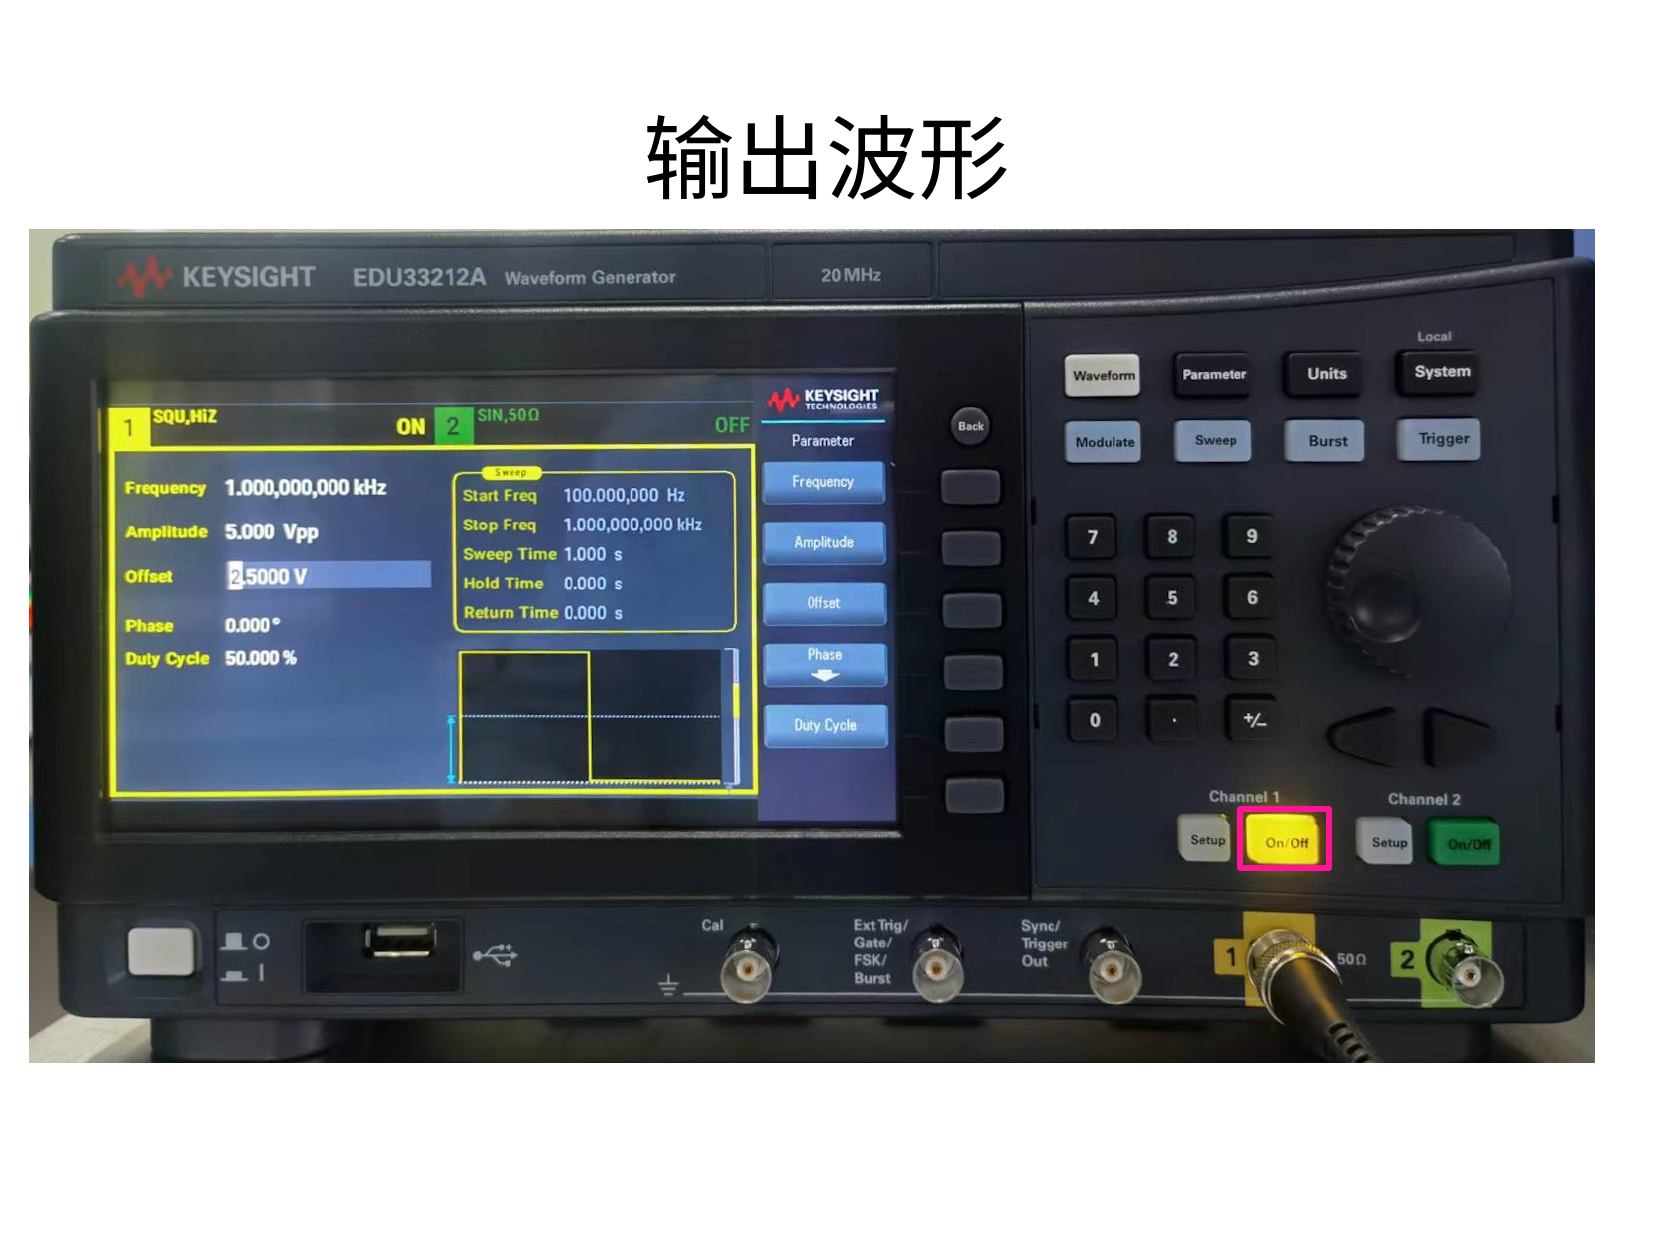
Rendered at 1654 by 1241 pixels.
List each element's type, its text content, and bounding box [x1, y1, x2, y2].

picture [29, 229, 1595, 1063]
title 输出波形 [82, 50, 1571, 229]
